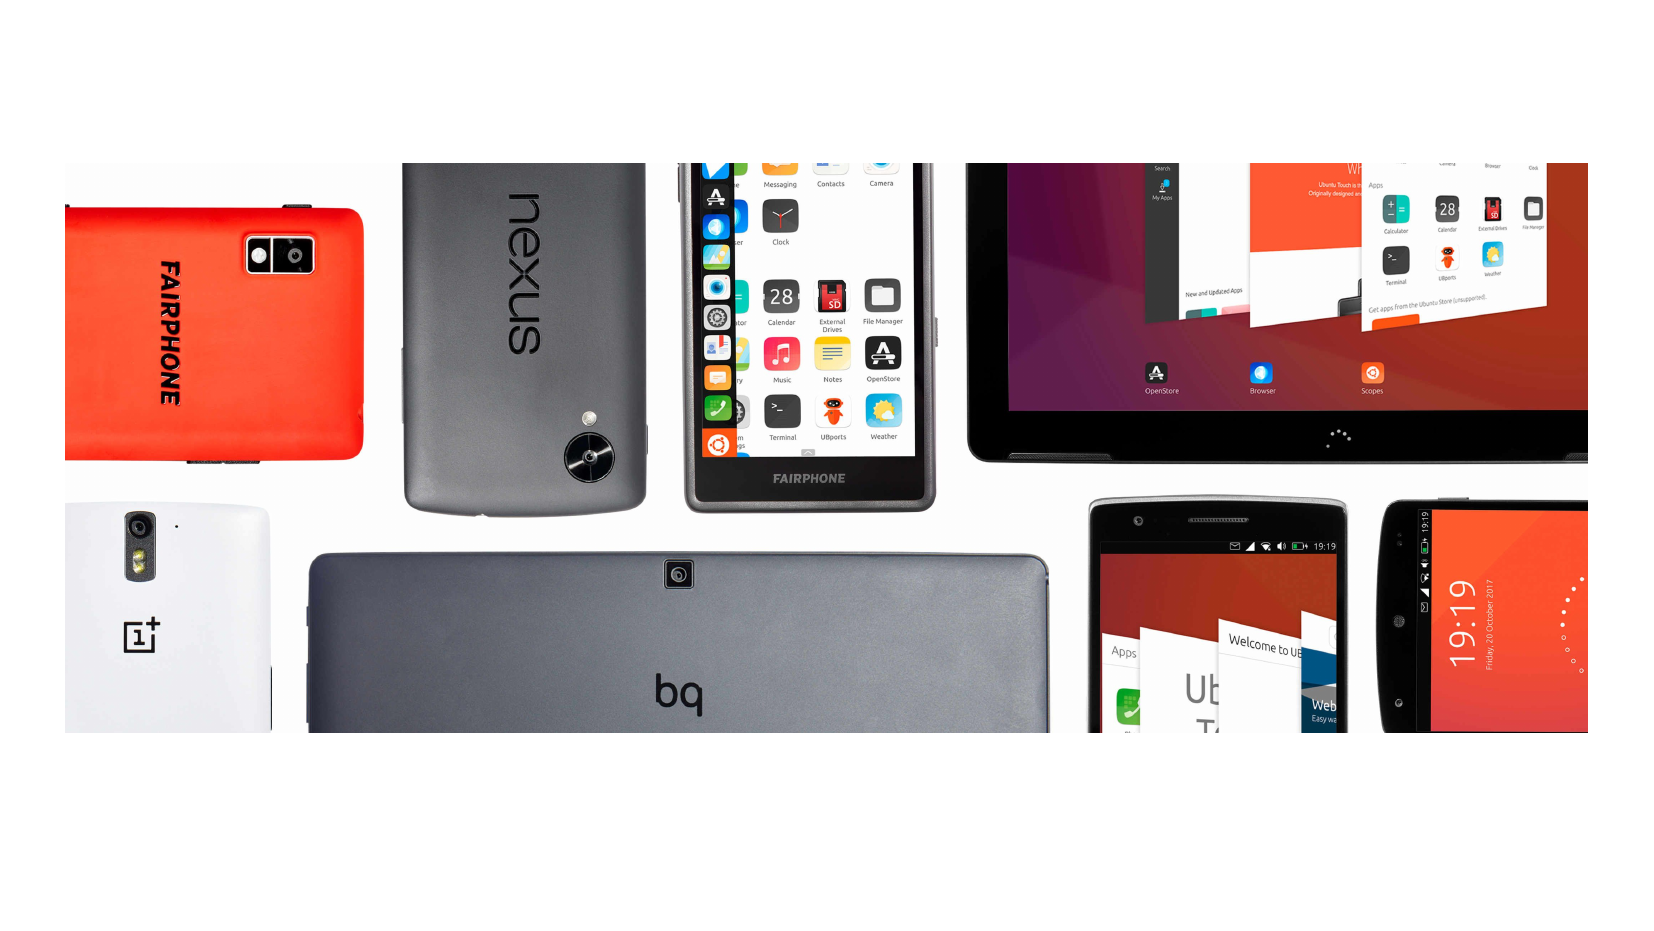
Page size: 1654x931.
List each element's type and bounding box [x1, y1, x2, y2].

picture [65, 163, 1588, 733]
